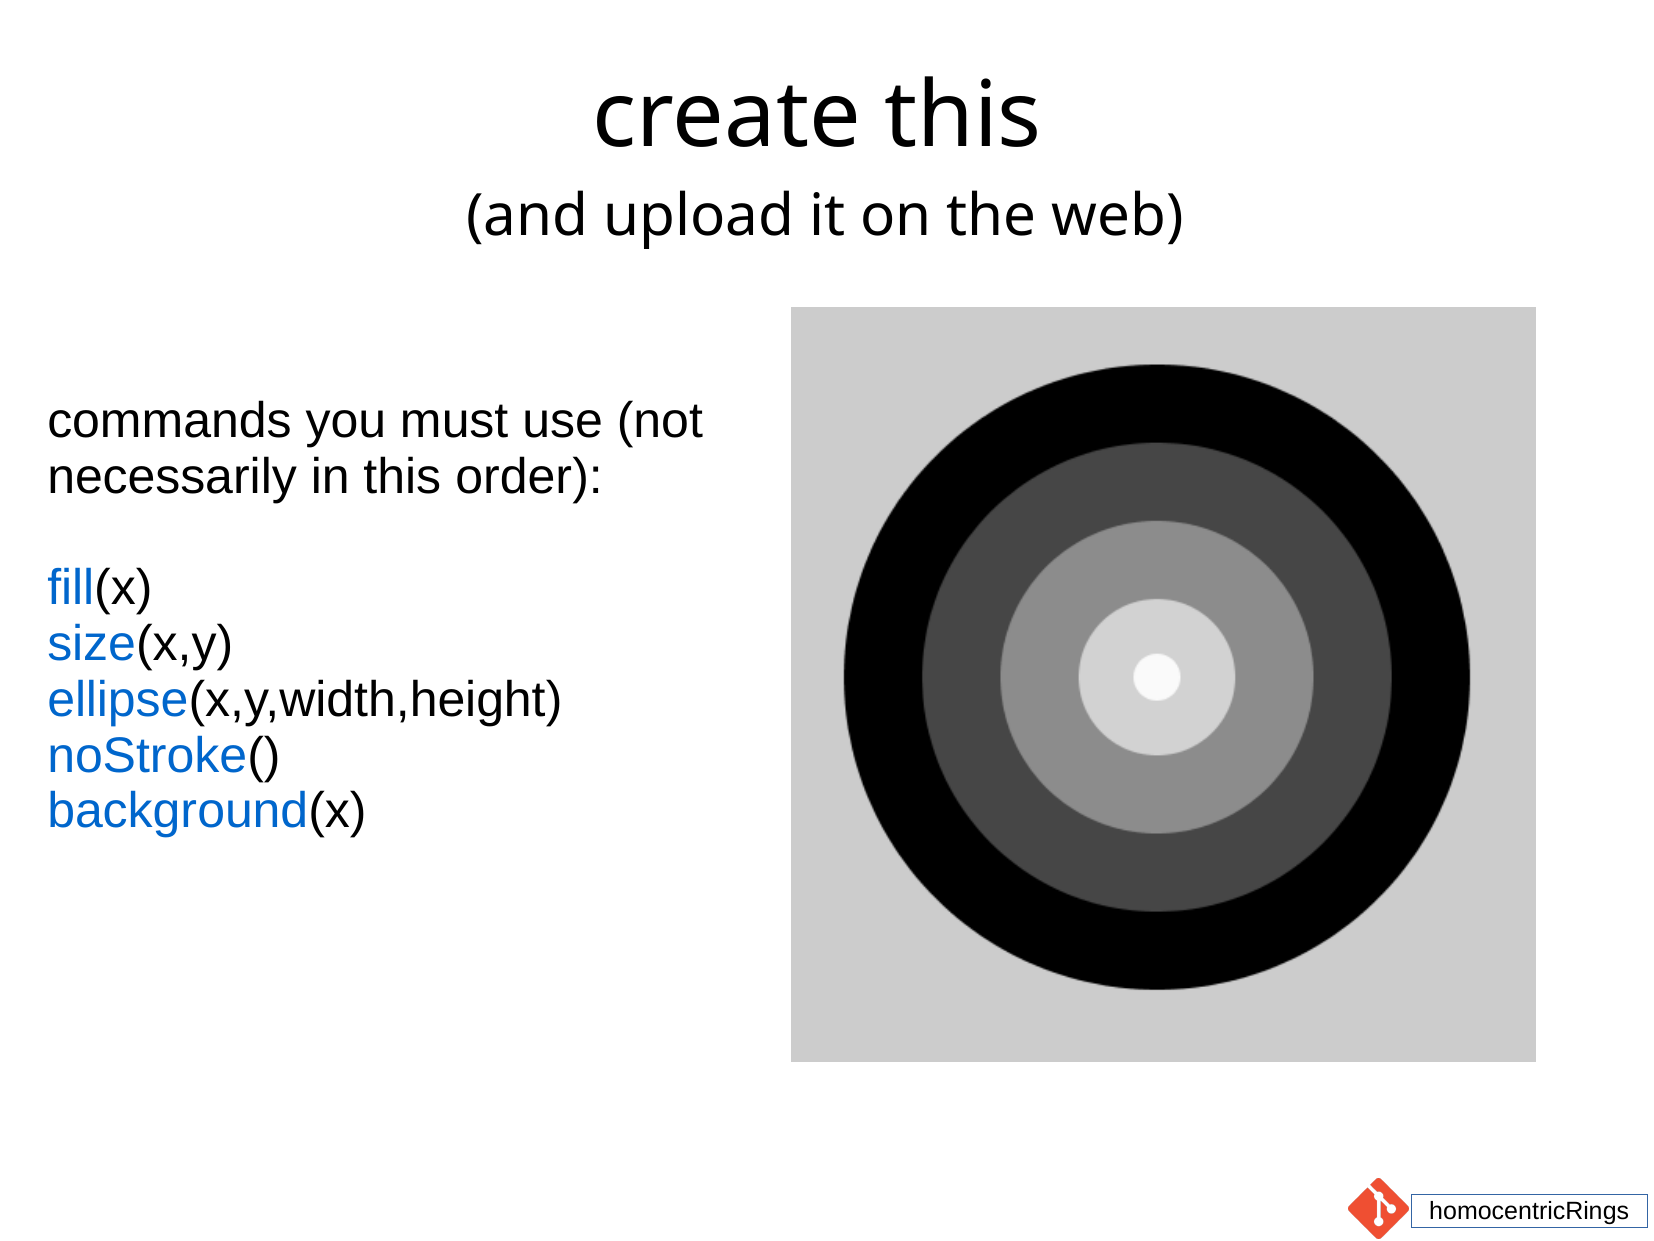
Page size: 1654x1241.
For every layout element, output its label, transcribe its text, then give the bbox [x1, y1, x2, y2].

title commands you must use (not necessarily in this order): fill(x) size(x,y) ellipse(x,y,width,height) noStroke() background(x) [47, 389, 756, 1009]
title create this (and upload it on the web) [105, 47, 1531, 255]
text_box homocentricRings [1411, 1194, 1648, 1228]
picture [1348, 1178, 1409, 1239]
picture [791, 307, 1536, 1062]
